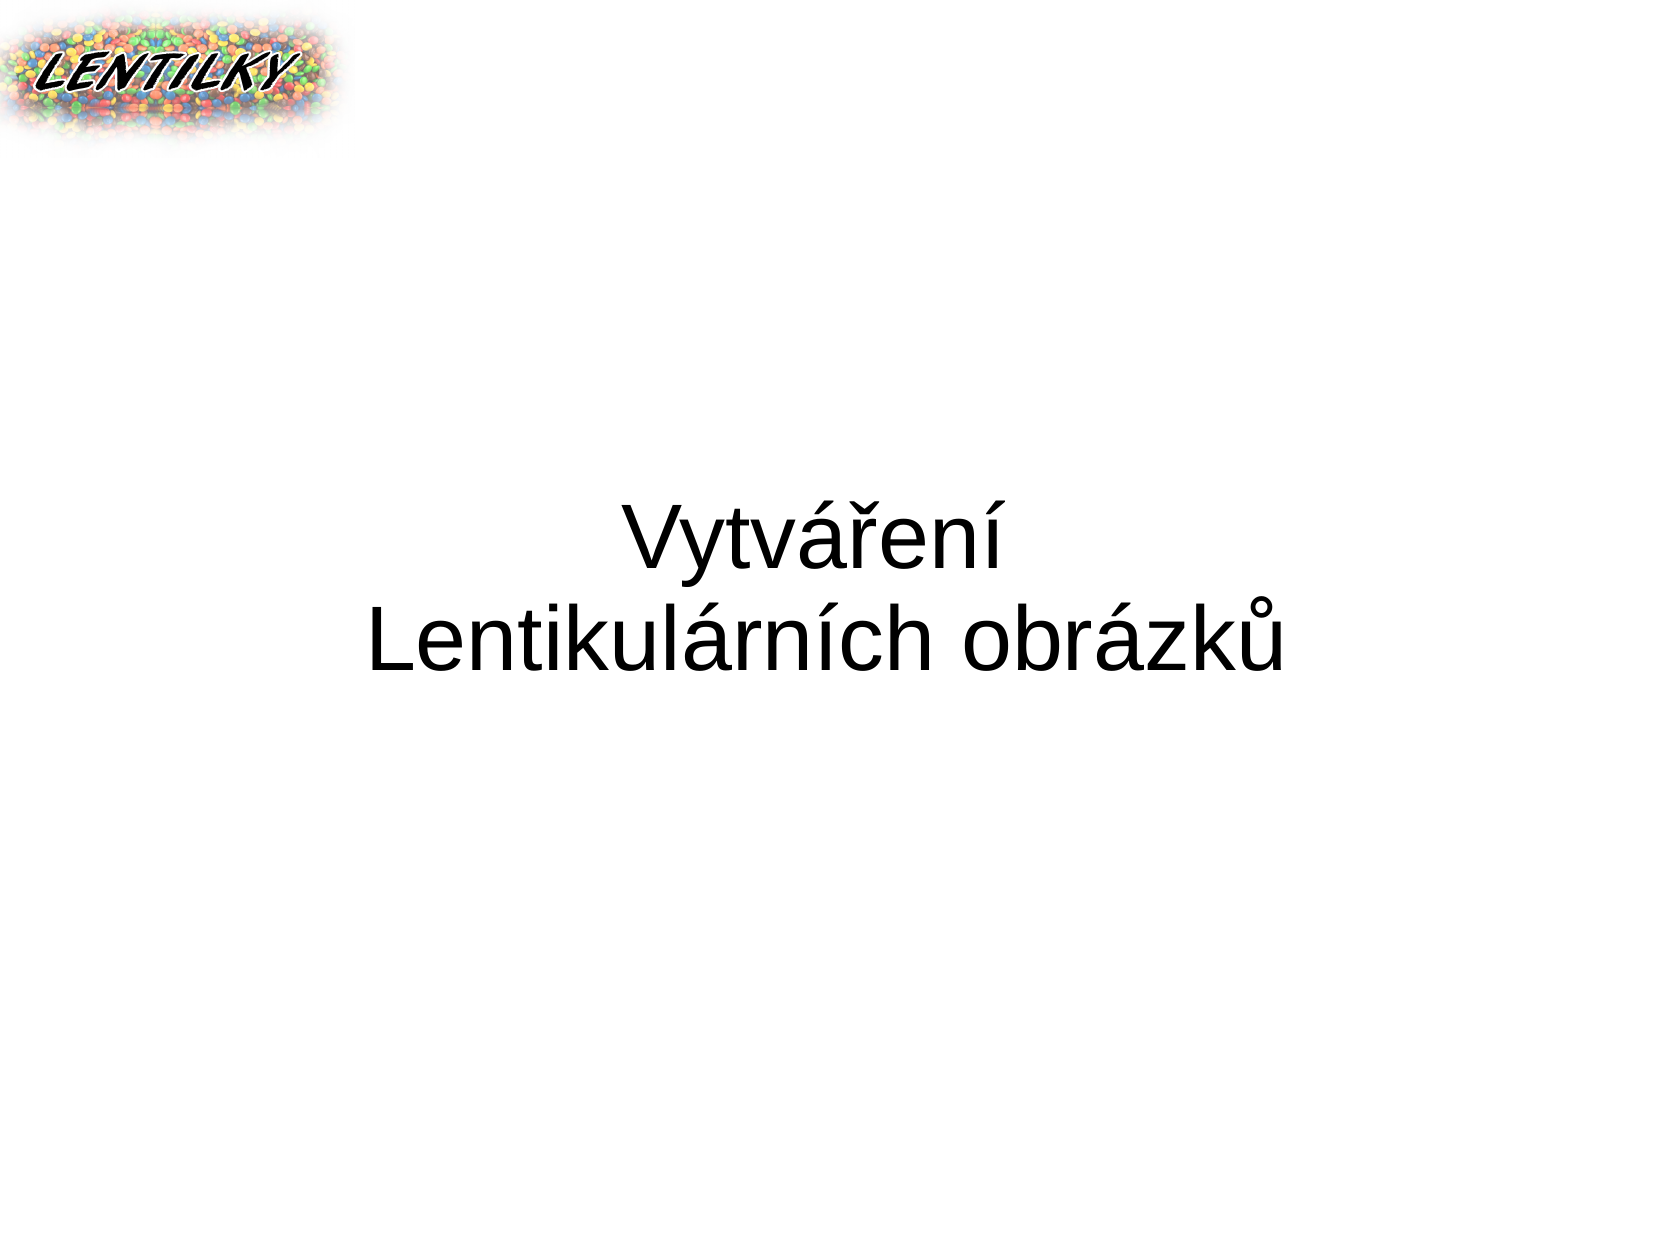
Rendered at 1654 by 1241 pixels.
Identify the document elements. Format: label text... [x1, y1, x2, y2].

picture [0, 0, 355, 158]
title Vytváření Lentikulárních obrázků [82, 484, 1571, 692]
